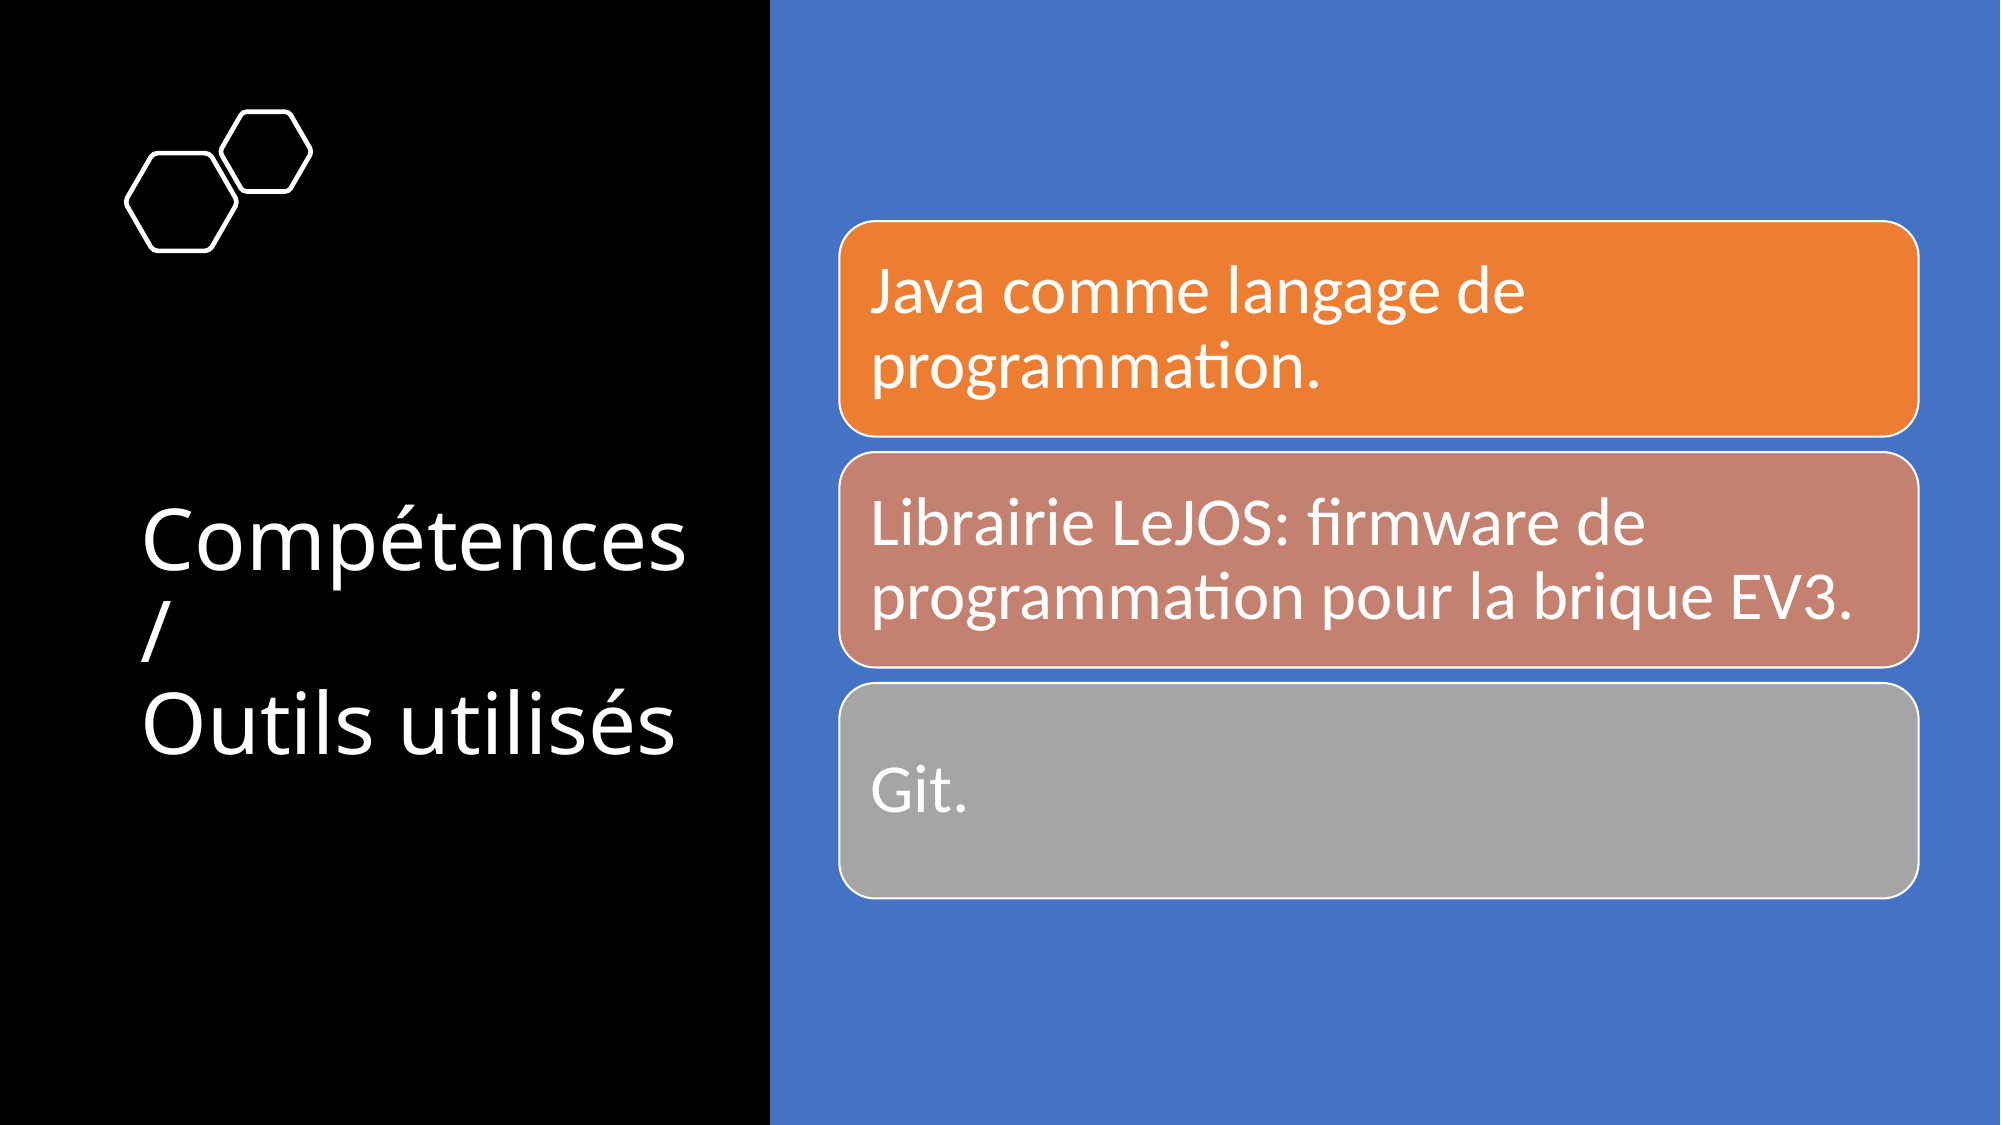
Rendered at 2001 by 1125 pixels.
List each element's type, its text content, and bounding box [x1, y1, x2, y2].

text_box Librairie LeJOS: firmware de programmation pour la brique EV3. [839, 452, 1919, 668]
text_box Java comme langage de programmation. [839, 221, 1919, 437]
title Compétences/ Outils utilisés [125, 488, 714, 1014]
text_box Git. [839, 683, 1919, 899]
text_box [0, 0, 2000, 1125]
